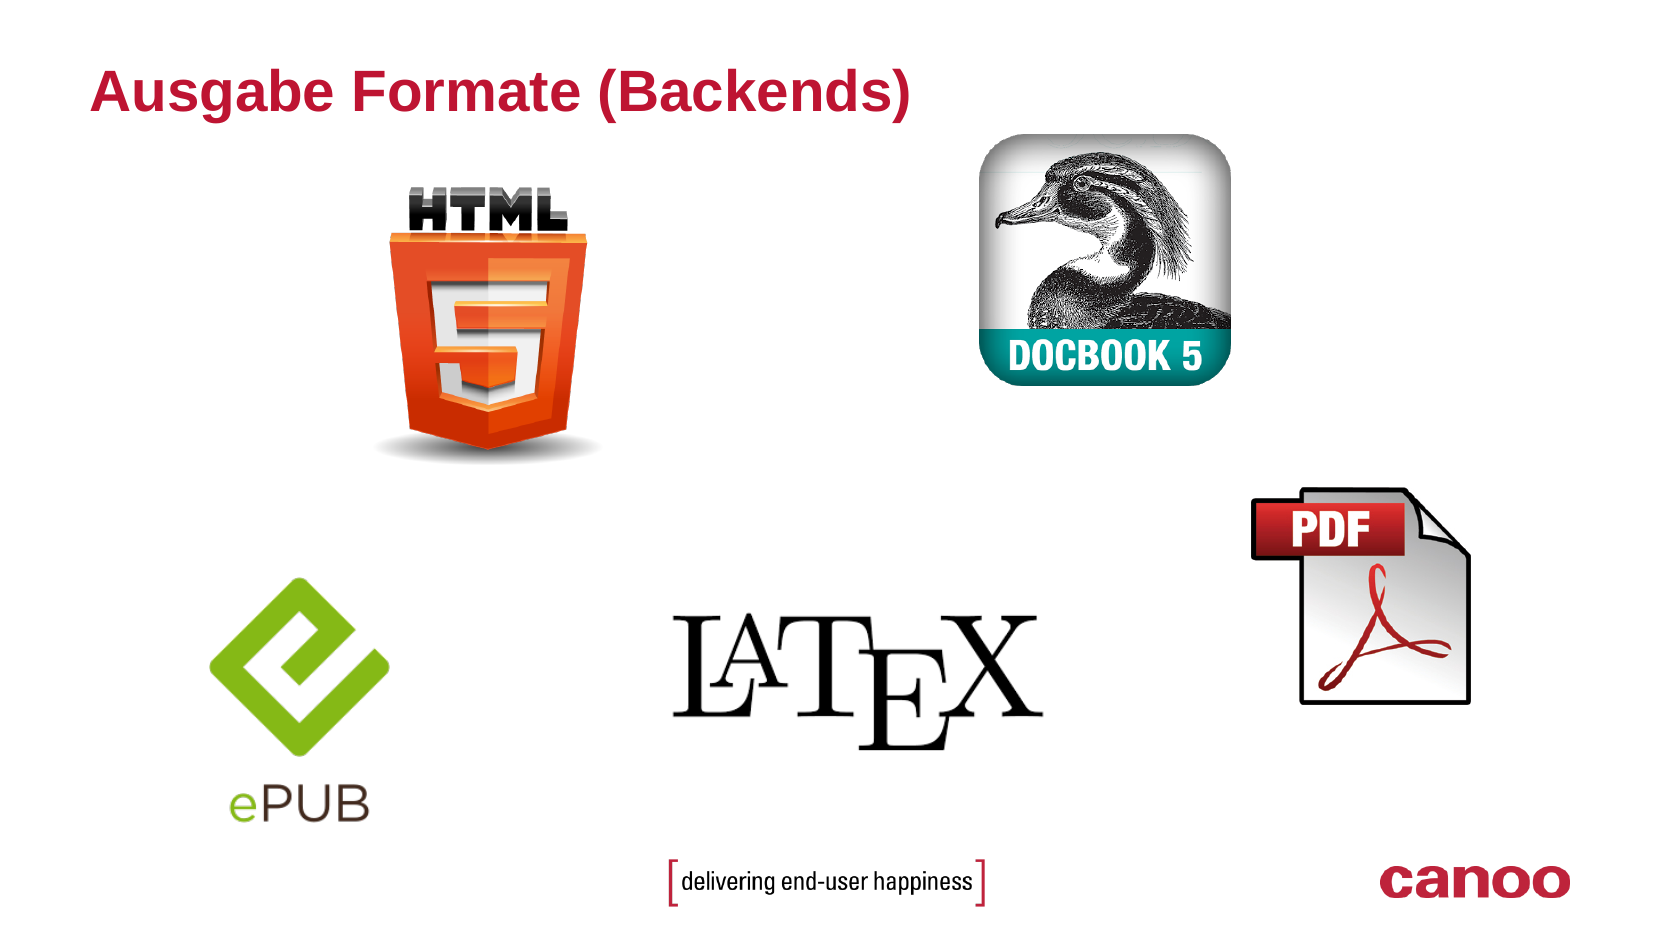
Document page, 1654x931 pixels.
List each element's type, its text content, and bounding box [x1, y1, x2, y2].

picture [208, 575, 391, 826]
title Ausgabe Formate (Backends) [75, 45, 1591, 136]
picture [1251, 487, 1471, 706]
picture [1380, 866, 1570, 898]
picture [343, 179, 631, 467]
picture [662, 855, 991, 910]
picture [660, 600, 1056, 766]
picture [979, 134, 1231, 386]
